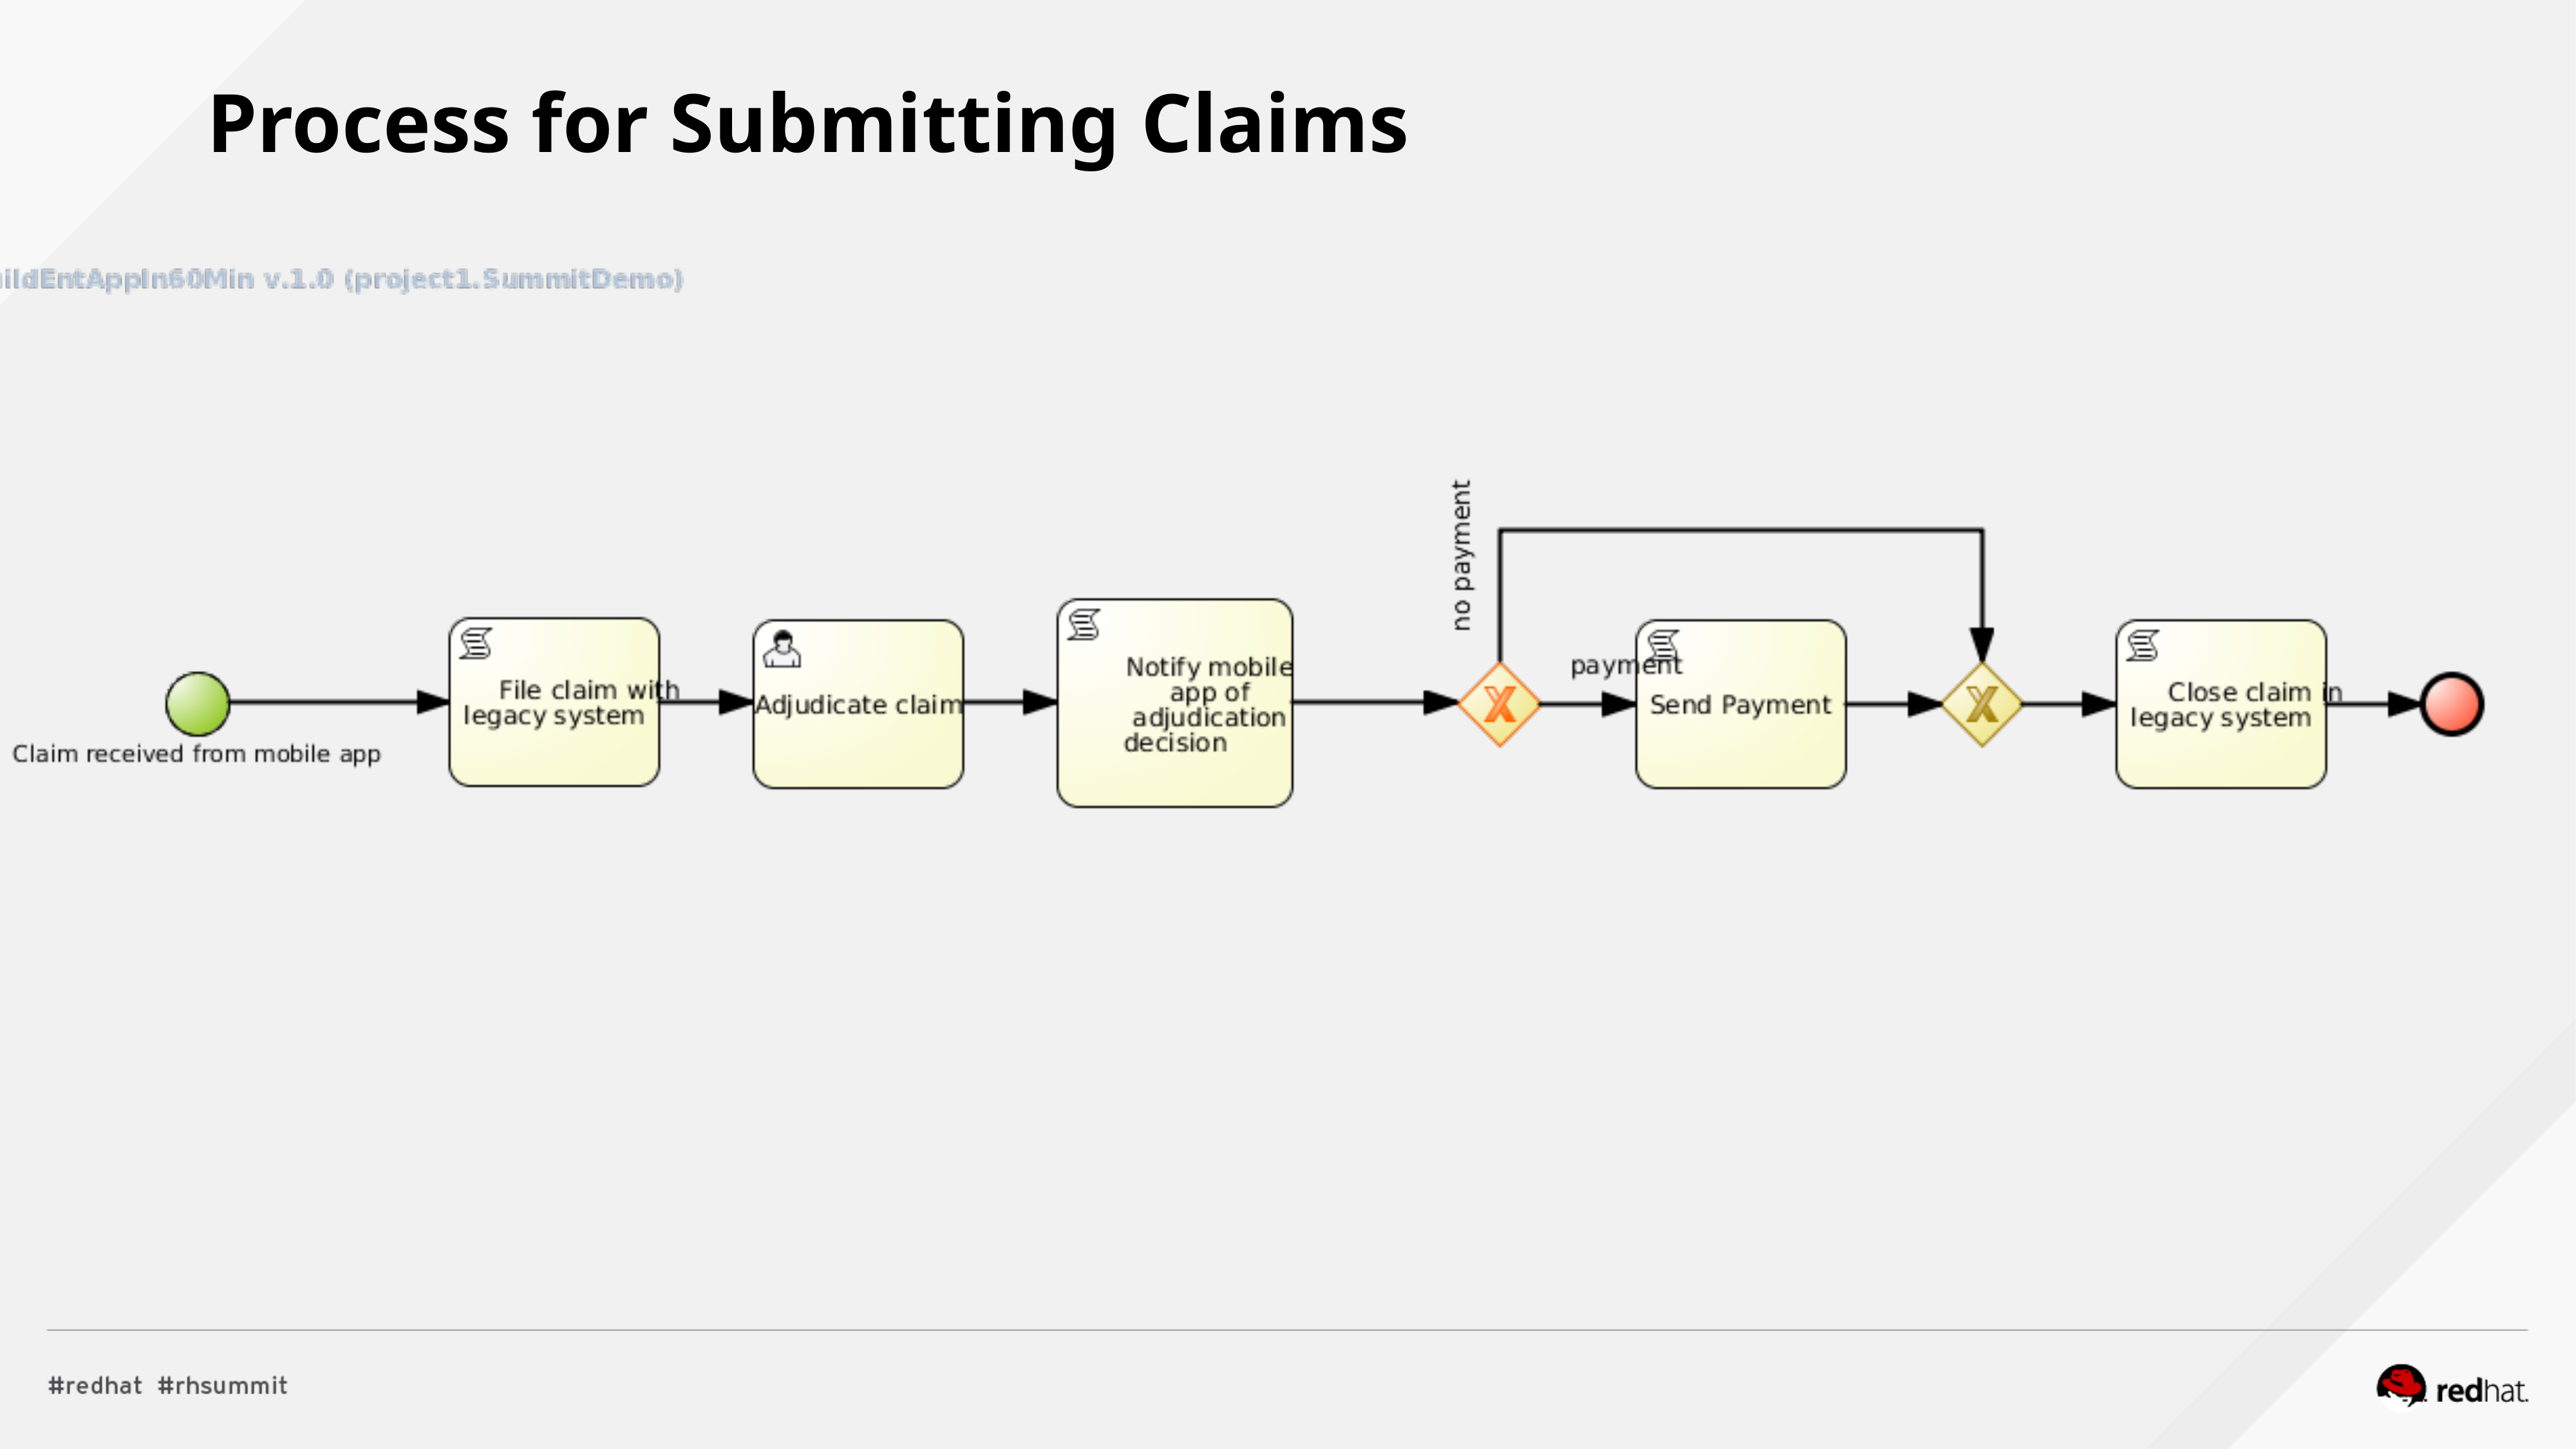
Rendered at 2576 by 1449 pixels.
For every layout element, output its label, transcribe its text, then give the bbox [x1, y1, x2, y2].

picture [0, 0, 2576, 1449]
title Process for Submitting Claims [207, 0, 2434, 242]
